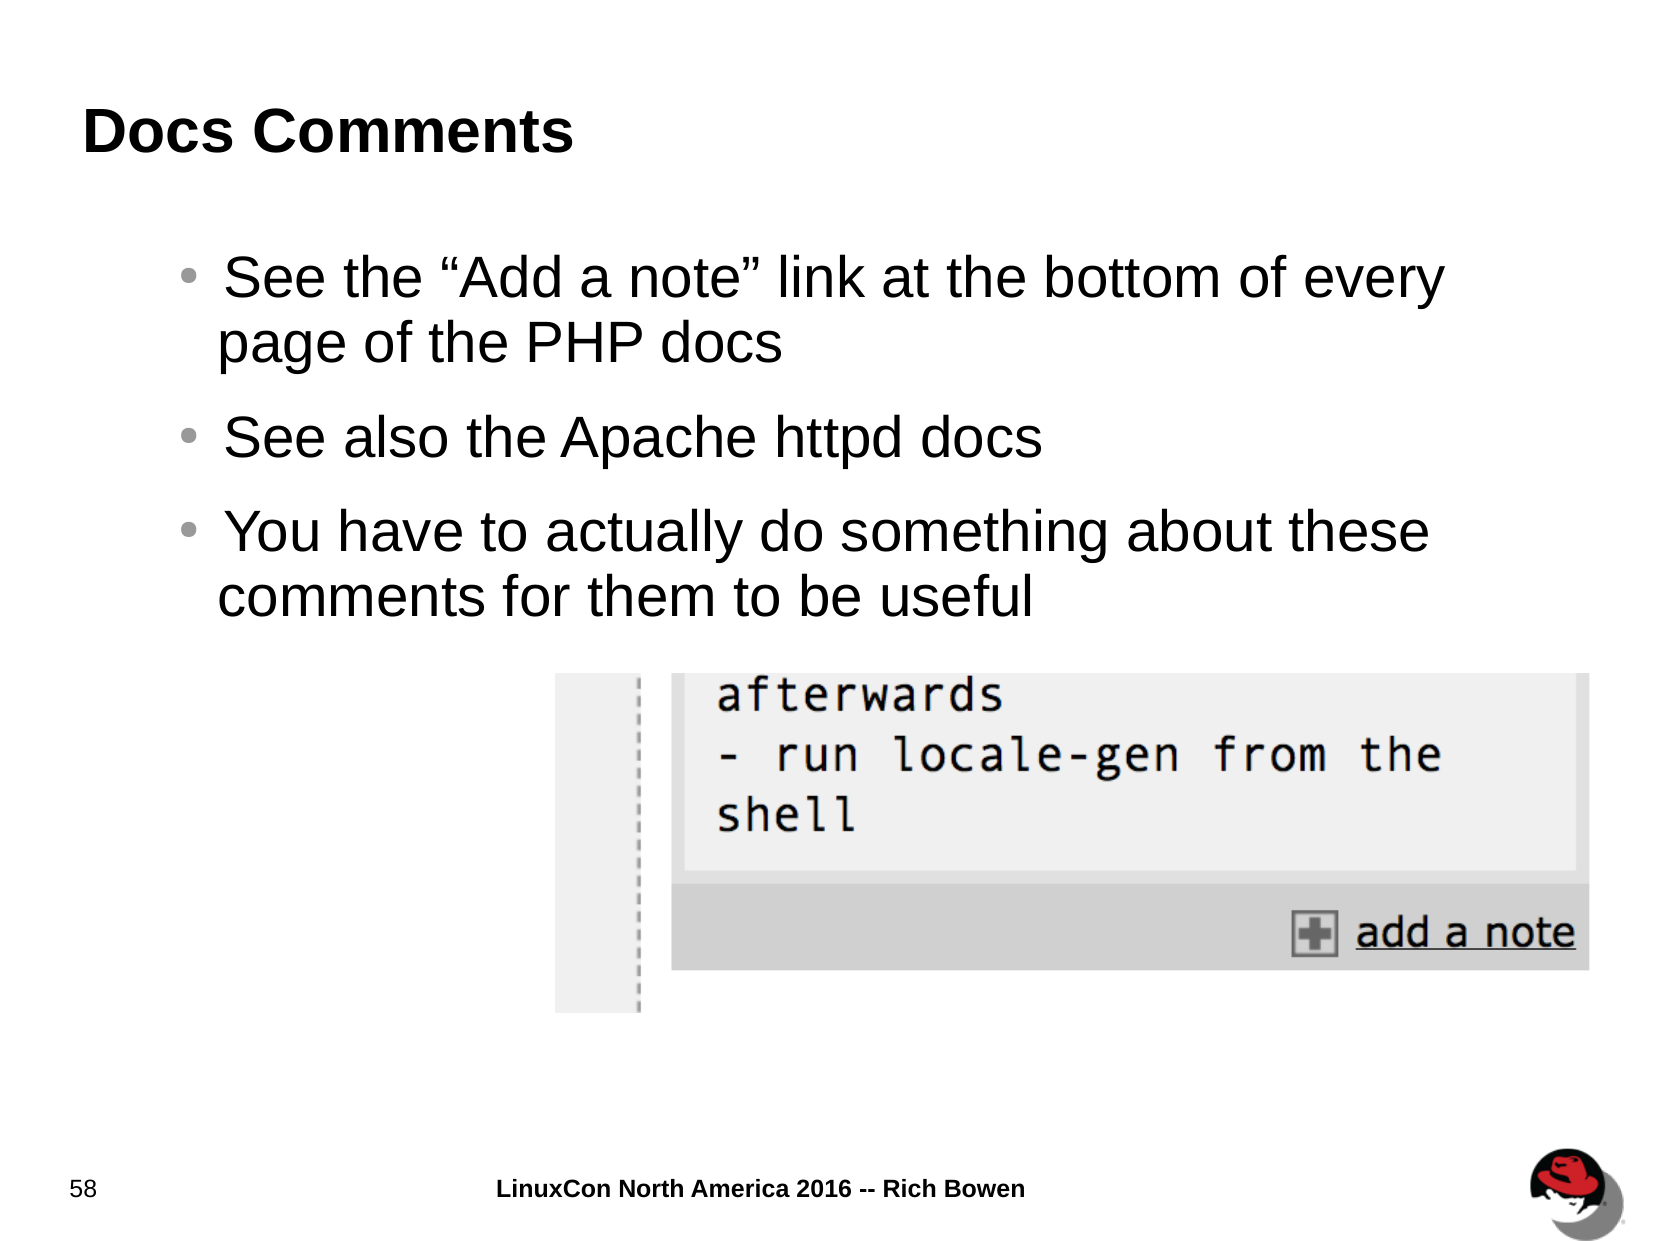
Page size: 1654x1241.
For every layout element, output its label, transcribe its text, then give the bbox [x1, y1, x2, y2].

picture [555, 673, 1607, 1013]
title Docs Comments [82, 37, 1571, 226]
list See the “Add a note” link at the bottom of every page of the PHP docs See also the Apache httpd docs You have to actually do something about these comments for them to be useful [86, 244, 1576, 1039]
picture [1529, 1146, 1613, 1224]
